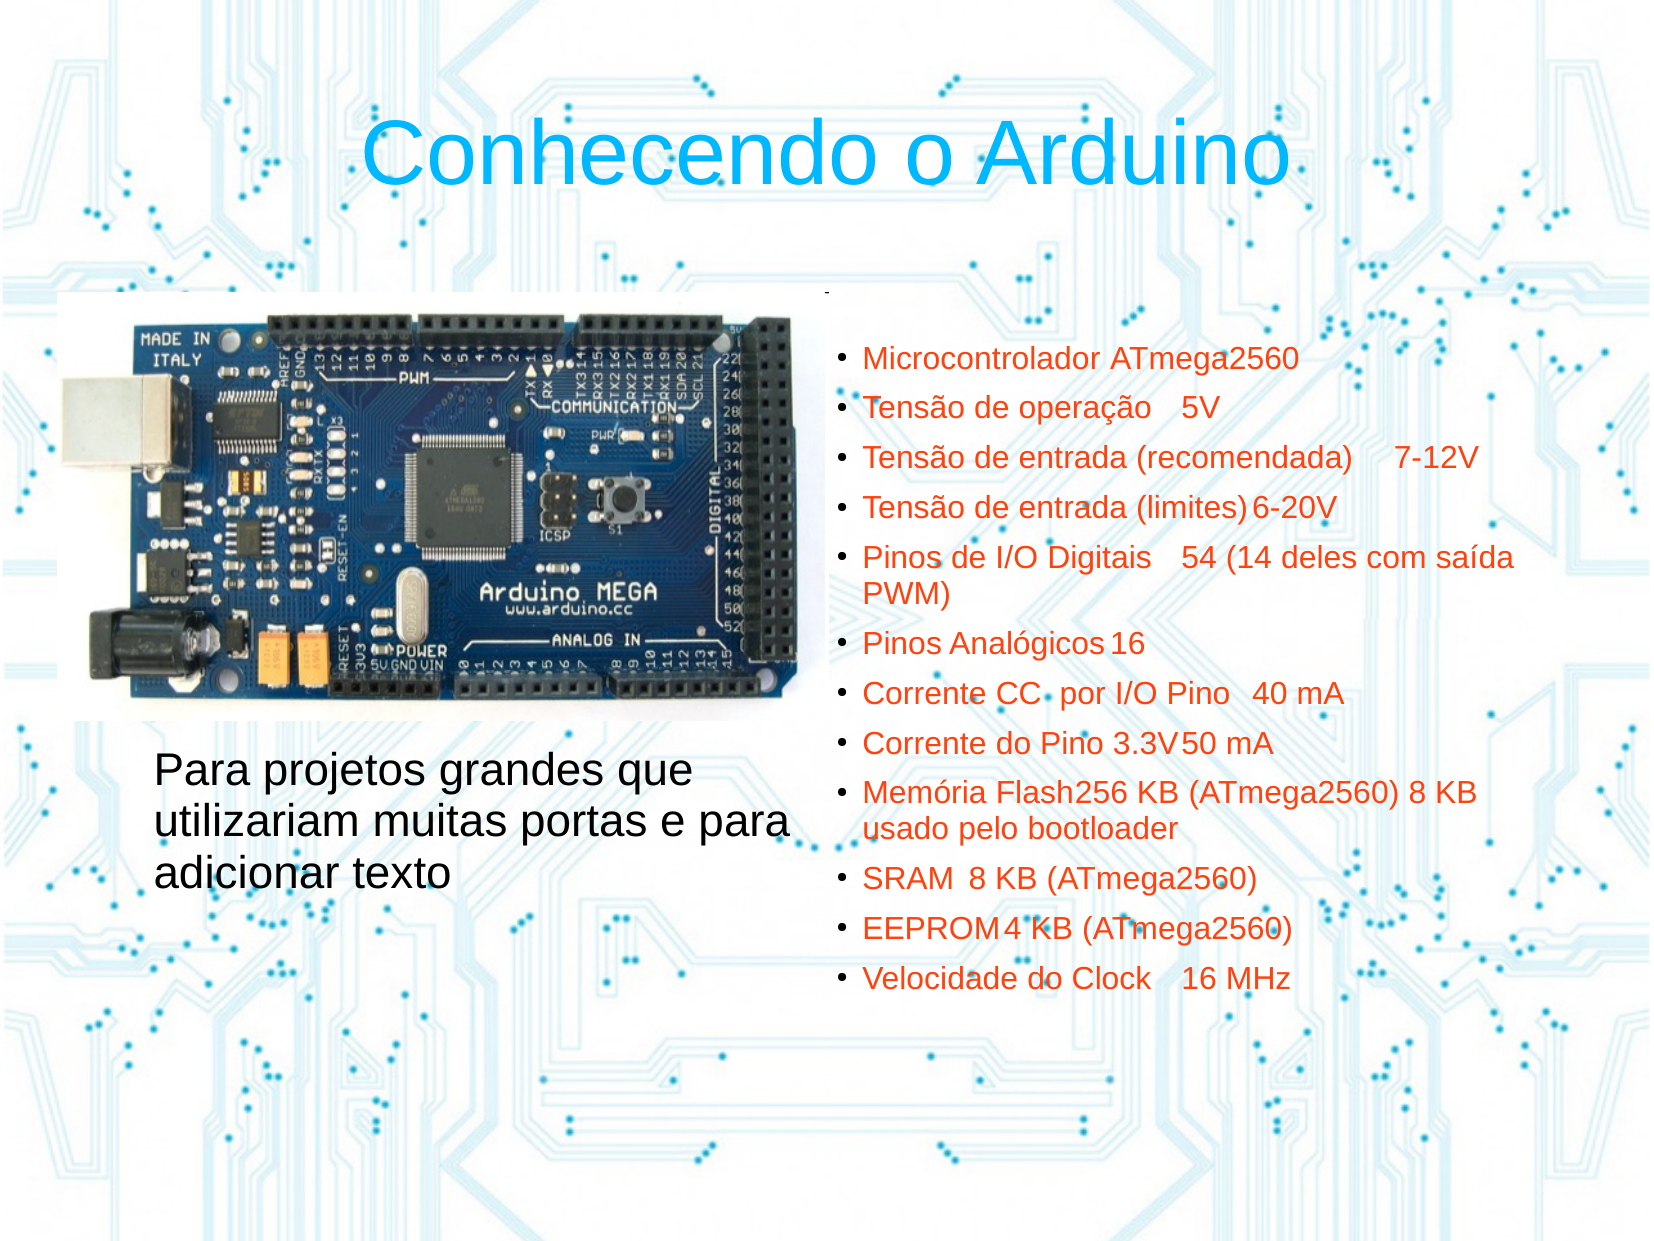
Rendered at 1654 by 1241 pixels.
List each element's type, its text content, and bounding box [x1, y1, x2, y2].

title Conhecendo o Arduino [82, 49, 1571, 257]
picture [0, 0, 1654, 1241]
list Para projetos grandes que utilizariam muitas portas e para adicionar texto [82, 744, 793, 1088]
list Microcontrolador ATmega2560 Tensão de operação 5V Tensão de entrada (recomendada) 7-12V Tensão de entrada (limites) 6-20V Pinos de I/O Digitais 54 (14 deles com saída PWM) Pinos Analógicos 16 Corrente CC por I/O Pino 40 mA Corrente do Pino 3.3V 50 mA Memória Flash 256 KB (ATmega2560) 8 KB usado pelo bootloader SRAM 8 KB (ATmega2560) EEPROM 4 KB (ATmega2560) Velocidade do Clock 16 MHz [828, 290, 1539, 1010]
